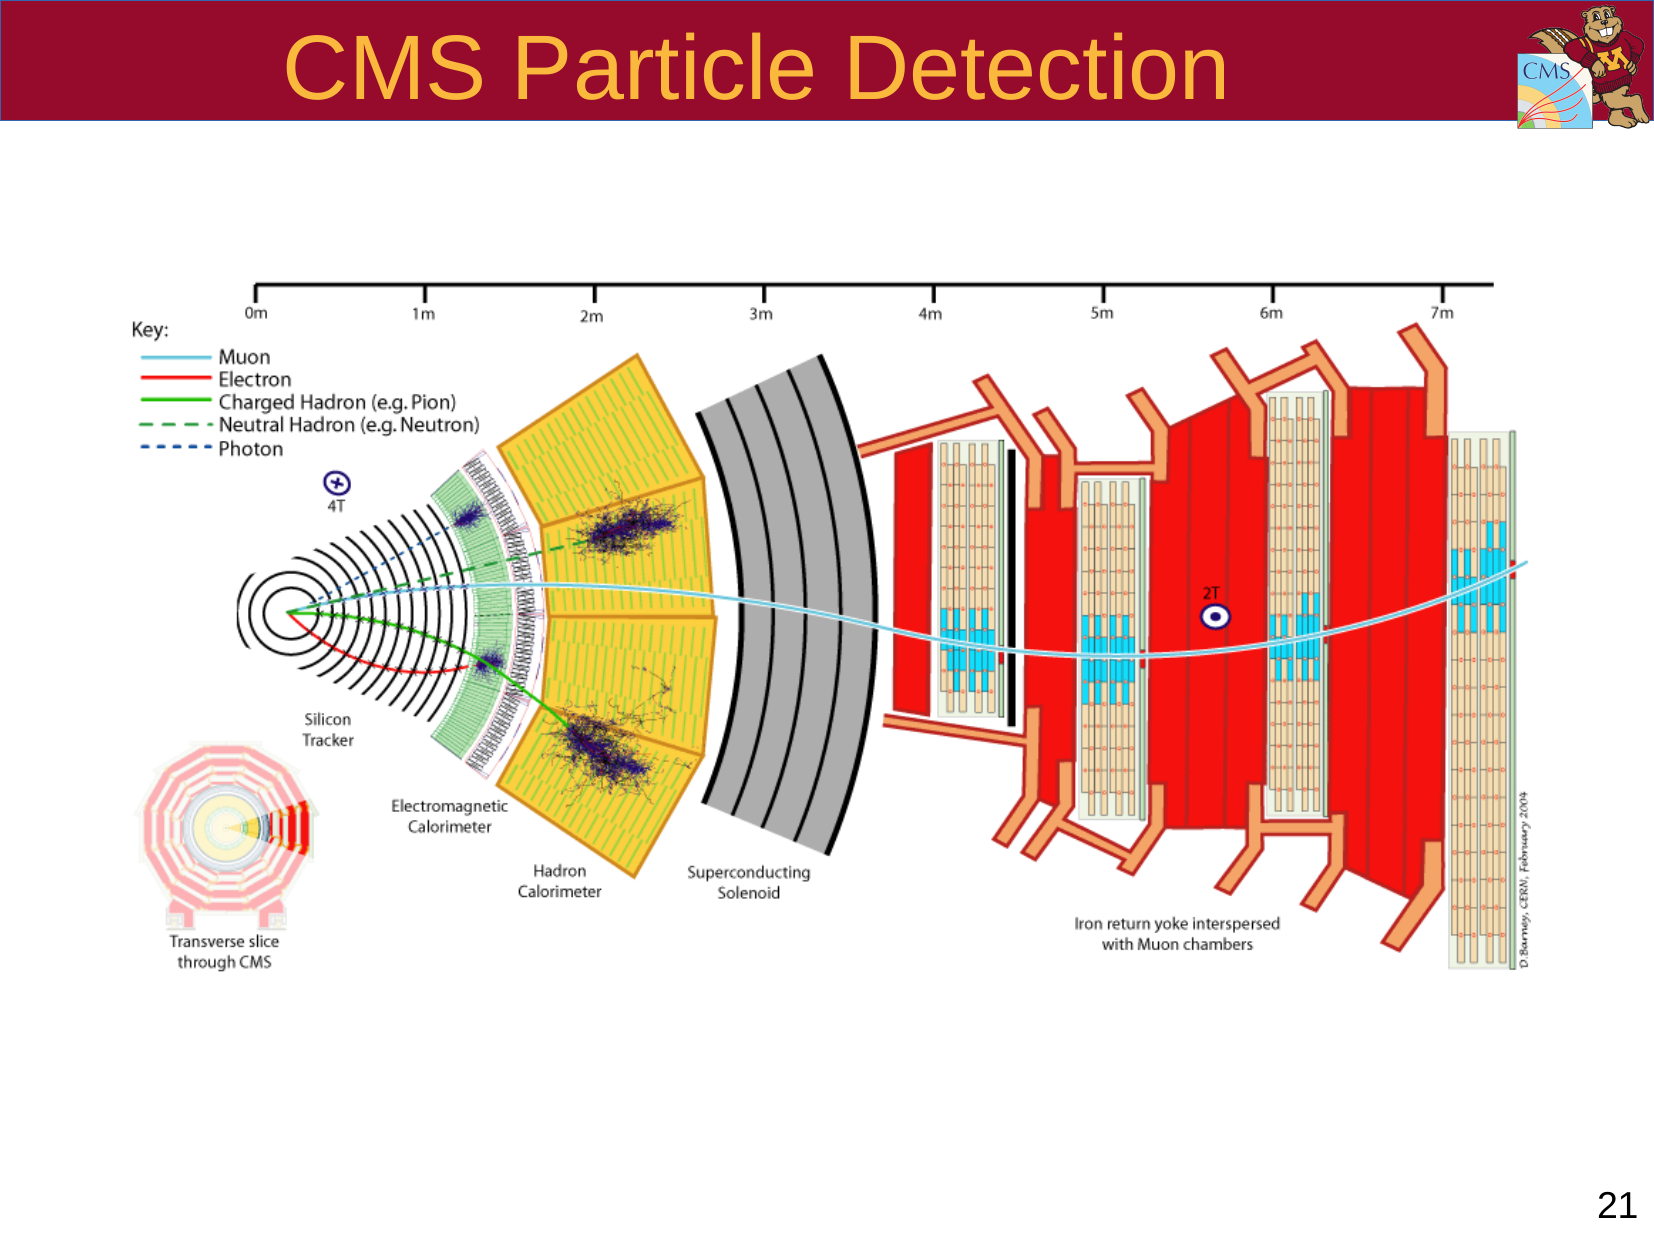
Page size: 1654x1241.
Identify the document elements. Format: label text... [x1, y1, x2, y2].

picture [1515, 0, 1652, 135]
picture [119, 269, 1531, 990]
title CMS Particle Detection [0, 15, 1516, 121]
